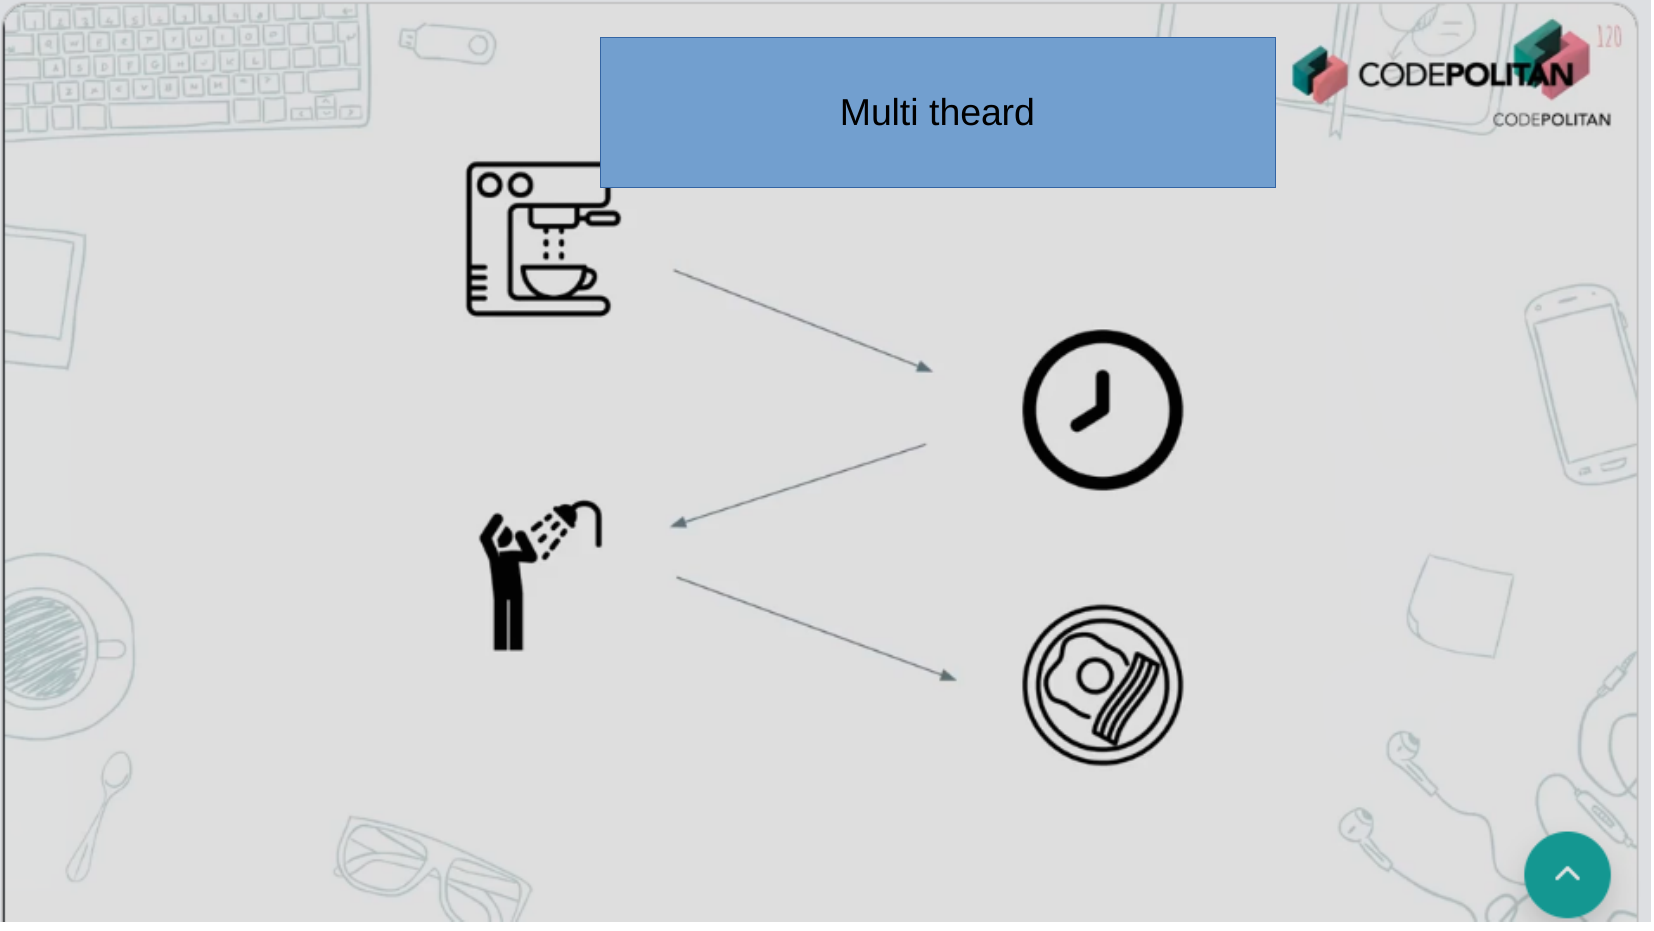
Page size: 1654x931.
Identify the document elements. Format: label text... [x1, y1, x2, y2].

picture [0, 0, 1651, 922]
text_box Multi theard [600, 37, 1276, 188]
